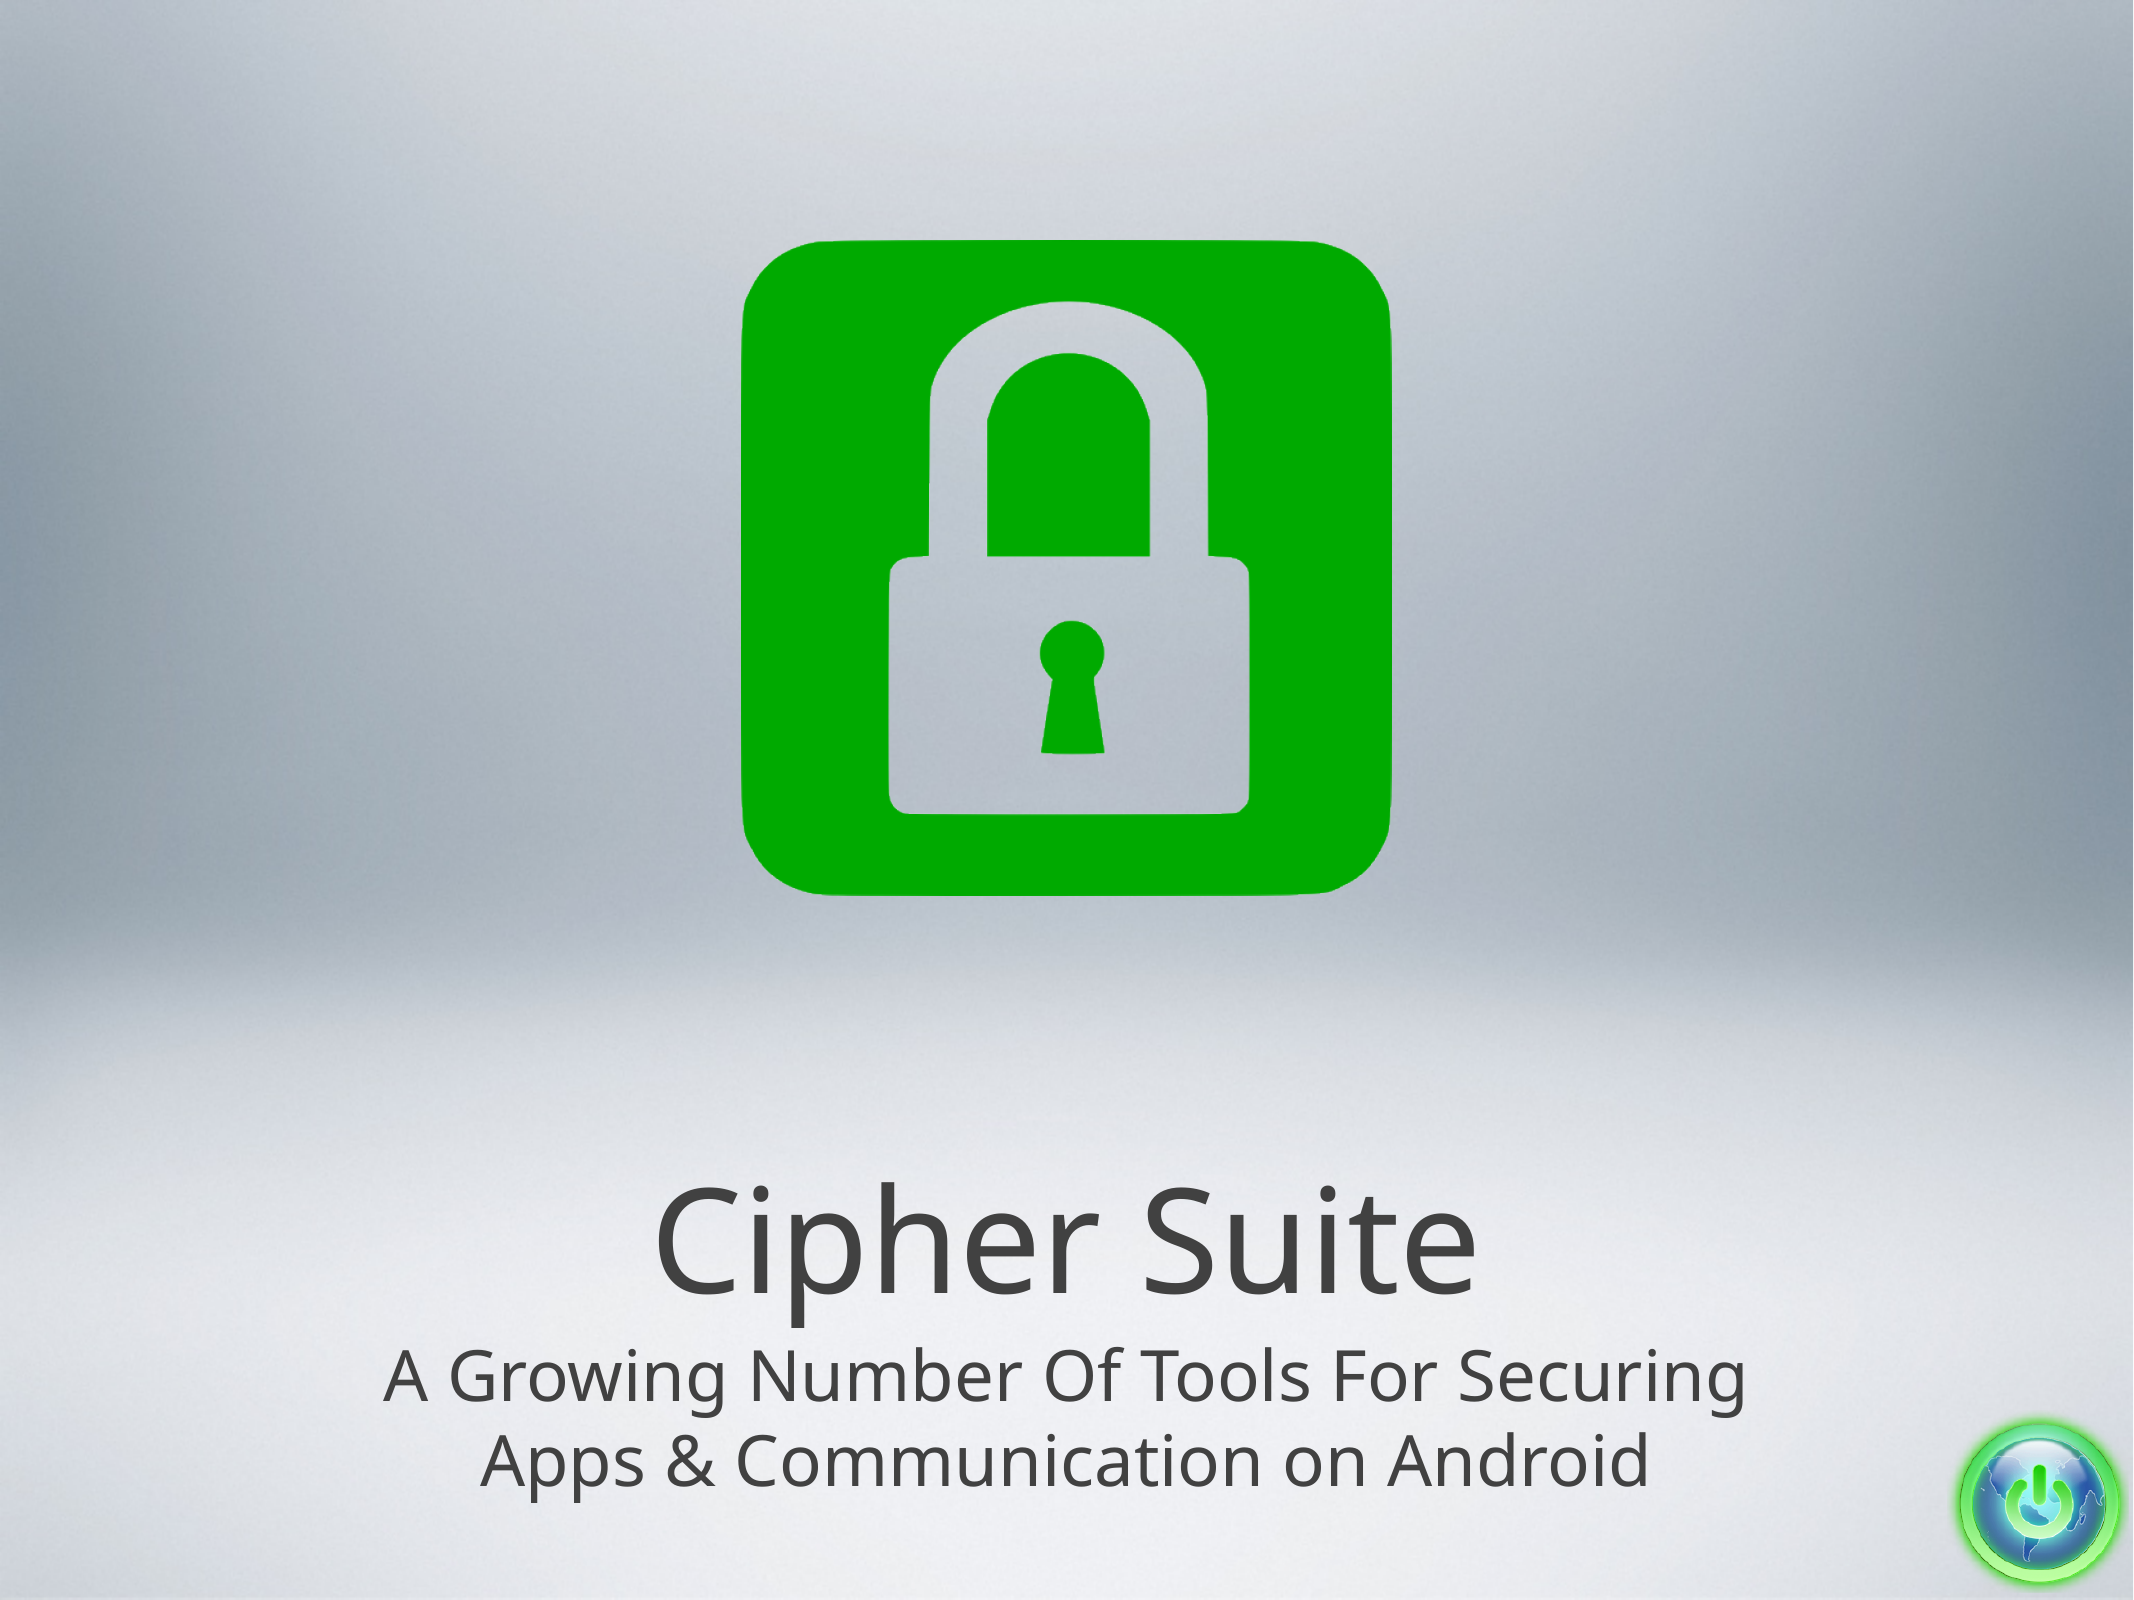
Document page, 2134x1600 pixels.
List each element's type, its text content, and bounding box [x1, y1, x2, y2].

picture [0, 0, 2134, 1600]
list A Growing Number Of Tools For Securing Apps & Communication on Android [354, 1324, 1780, 1593]
title Cipher Suite [58, 1122, 2075, 1330]
